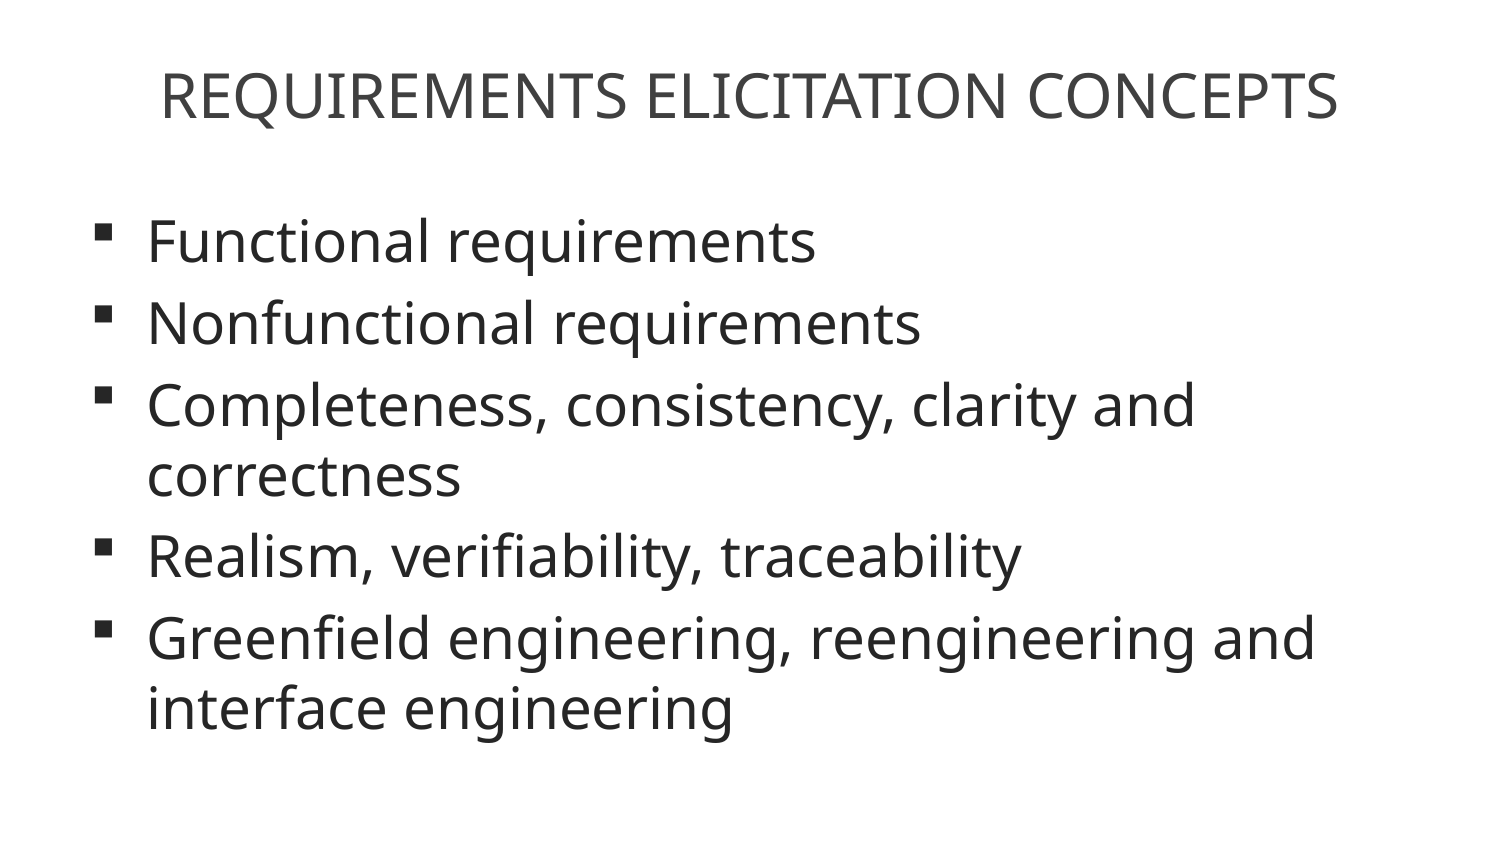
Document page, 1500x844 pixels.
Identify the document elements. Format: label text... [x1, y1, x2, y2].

list Functional requirements Nonfunctional requirements Completeness, consistency, clarity and correctness Realism, verifiability, traceability Greenfield engineering, reengineering and interface engineering [75, 196, 1425, 754]
title Requirements elicitation concepts [75, 23, 1425, 164]
